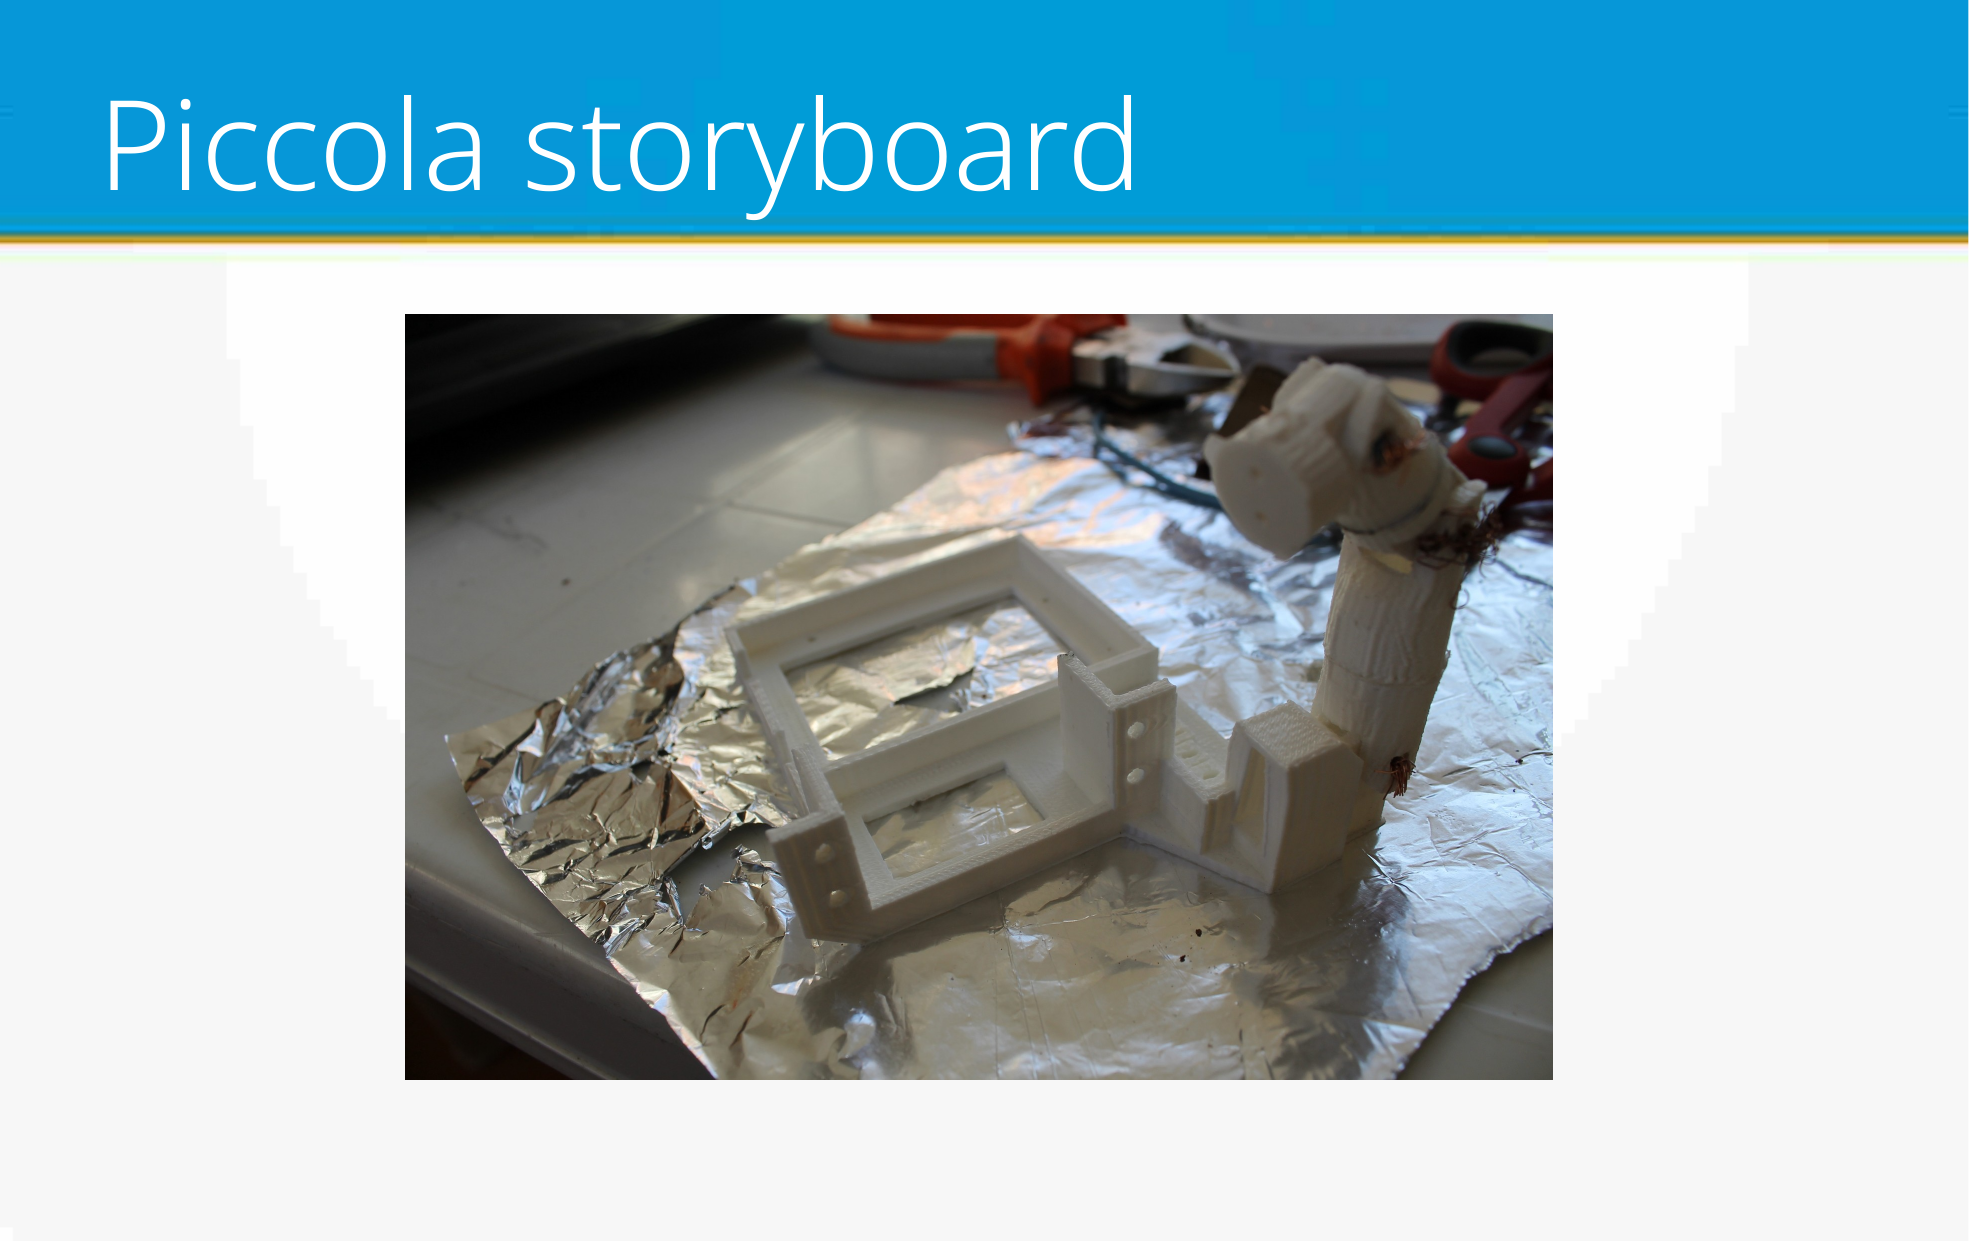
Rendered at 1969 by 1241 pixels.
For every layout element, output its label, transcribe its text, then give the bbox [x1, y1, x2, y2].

picture [0, 232, 1969, 1241]
title Piccola storyboard [98, 19, 1870, 227]
